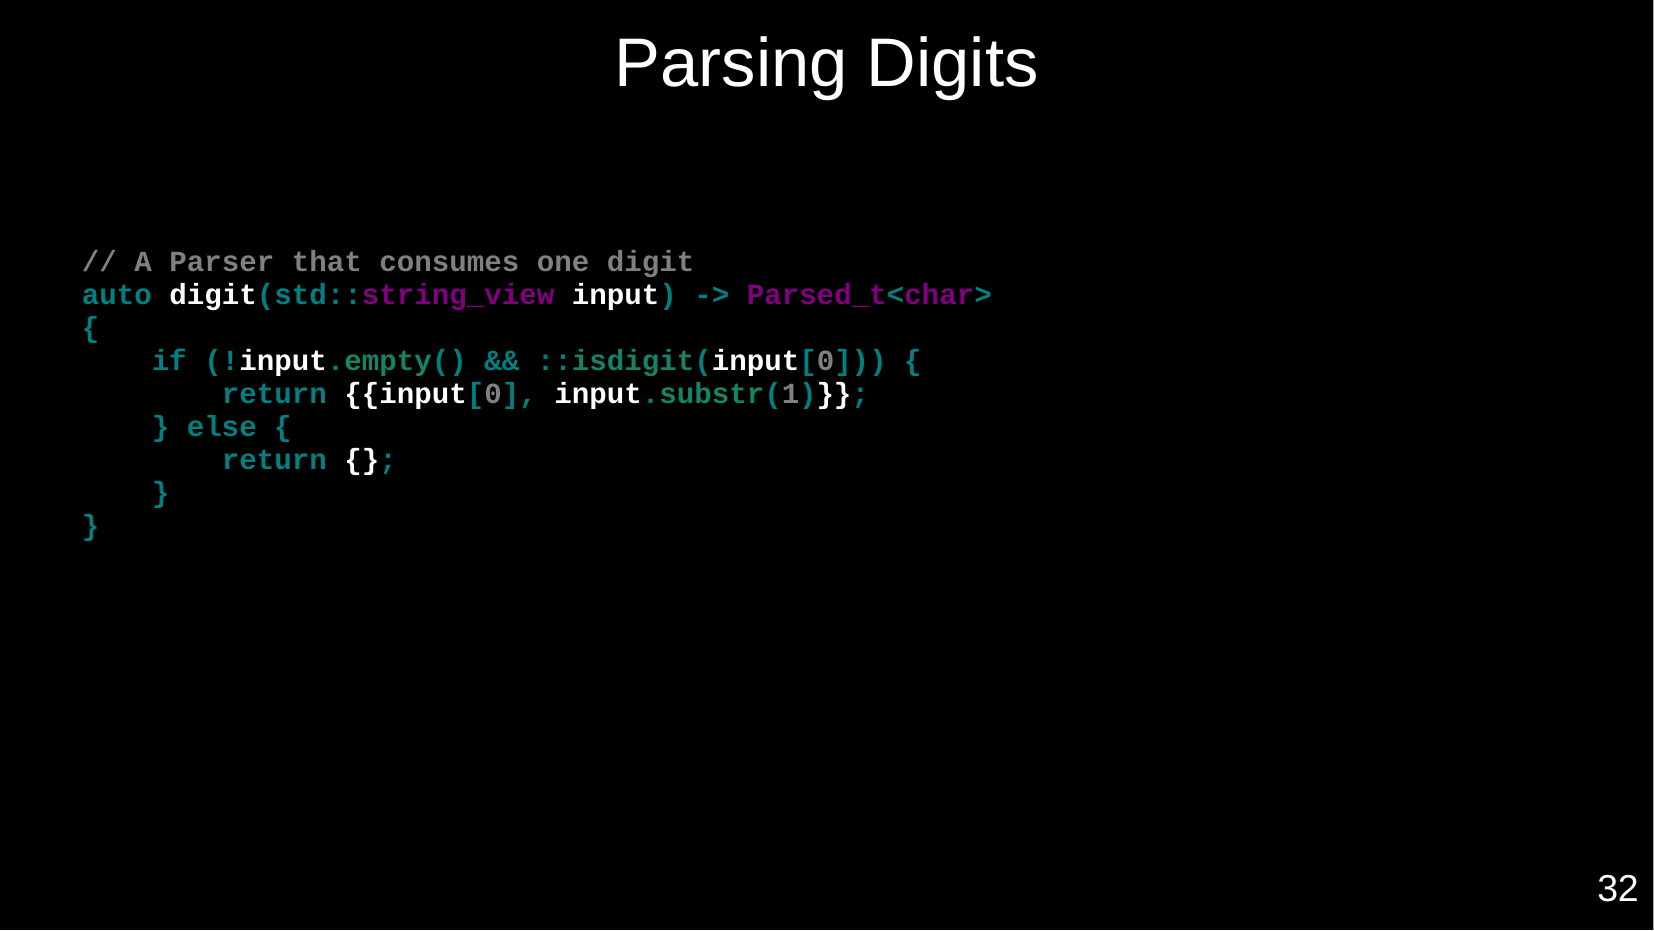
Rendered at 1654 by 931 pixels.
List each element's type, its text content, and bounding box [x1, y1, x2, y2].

text_box <number> [1024, 860, 1654, 931]
title Parsing Digits [82, 4, 1571, 121]
text_box // A Parser that consumes one digit auto digit(std::string_view input) -> Parsed_t<char> { if (!input.empty() && ::isdigit(input[0])) { return {{input[0], input.substr(1)}}; } else { return {}; } } [81, 133, 1570, 889]
